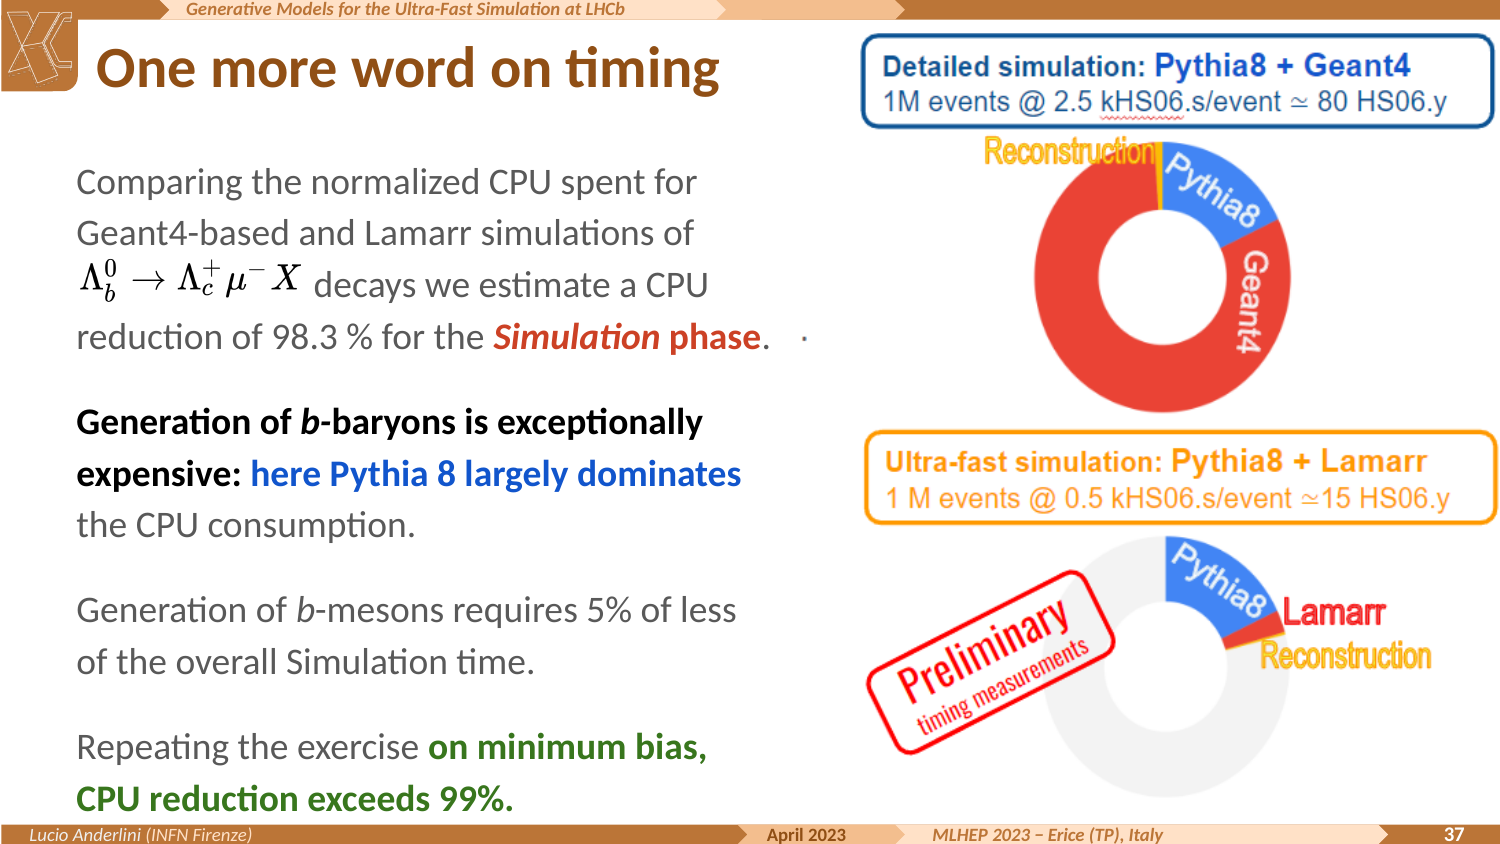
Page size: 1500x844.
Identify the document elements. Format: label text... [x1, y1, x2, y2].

picture [800, 32, 1500, 802]
slide_number <number> [1389, 801, 1480, 844]
title One more word on timing [81, 14, 1480, 109]
list Comparing the normalized CPU spent for Geant4-based and Lamarr simulations of decays we estimate a CPU reduction of 98.3 % for the Simulation phase. Generation of b-baryons is exceptionally expensive: here Pythia 8 largely dominates the CPU consumption. Generation of b-mesons requires 5% of less of the overall Simulation time. Repeating the exercise on minimum bias, CPU reduction exceeds 99%. [61, 134, 791, 772]
picture [79, 256, 301, 305]
